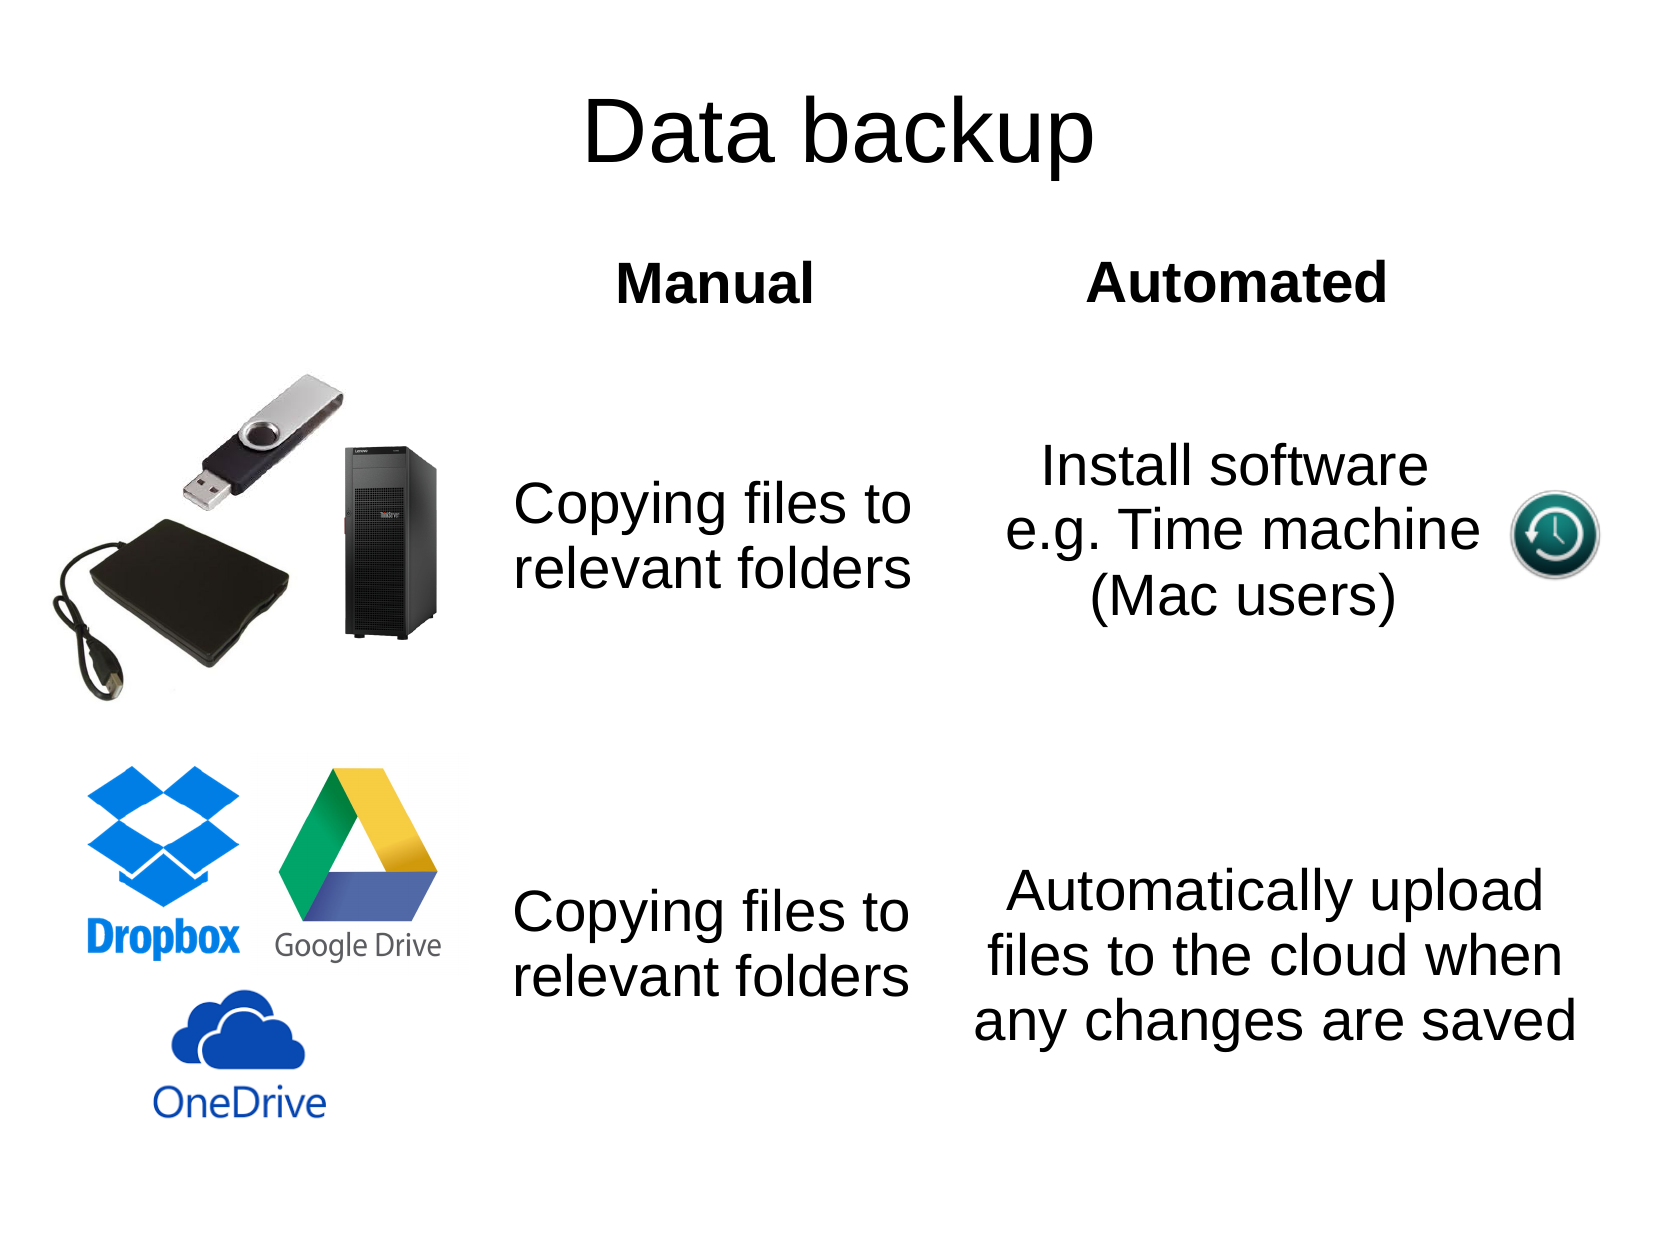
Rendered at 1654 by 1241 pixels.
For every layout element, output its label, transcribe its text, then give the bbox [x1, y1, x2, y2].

text_box Manual [576, 226, 857, 341]
text_box Install software e.g. Time machine (Mac users) [954, 431, 1533, 628]
picture [87, 766, 240, 961]
title Data backup [213, 53, 1466, 208]
text_box Copying files to relevant folders [474, 470, 954, 602]
text_box Automatically upload files to the cloud when any changes are saved [968, 825, 1584, 1086]
text_box Copying files to relevant folders [480, 877, 945, 1009]
picture [1505, 485, 1606, 586]
picture [250, 752, 469, 975]
picture [48, 347, 460, 705]
picture [150, 985, 331, 1128]
text_box Automated [1042, 228, 1433, 337]
